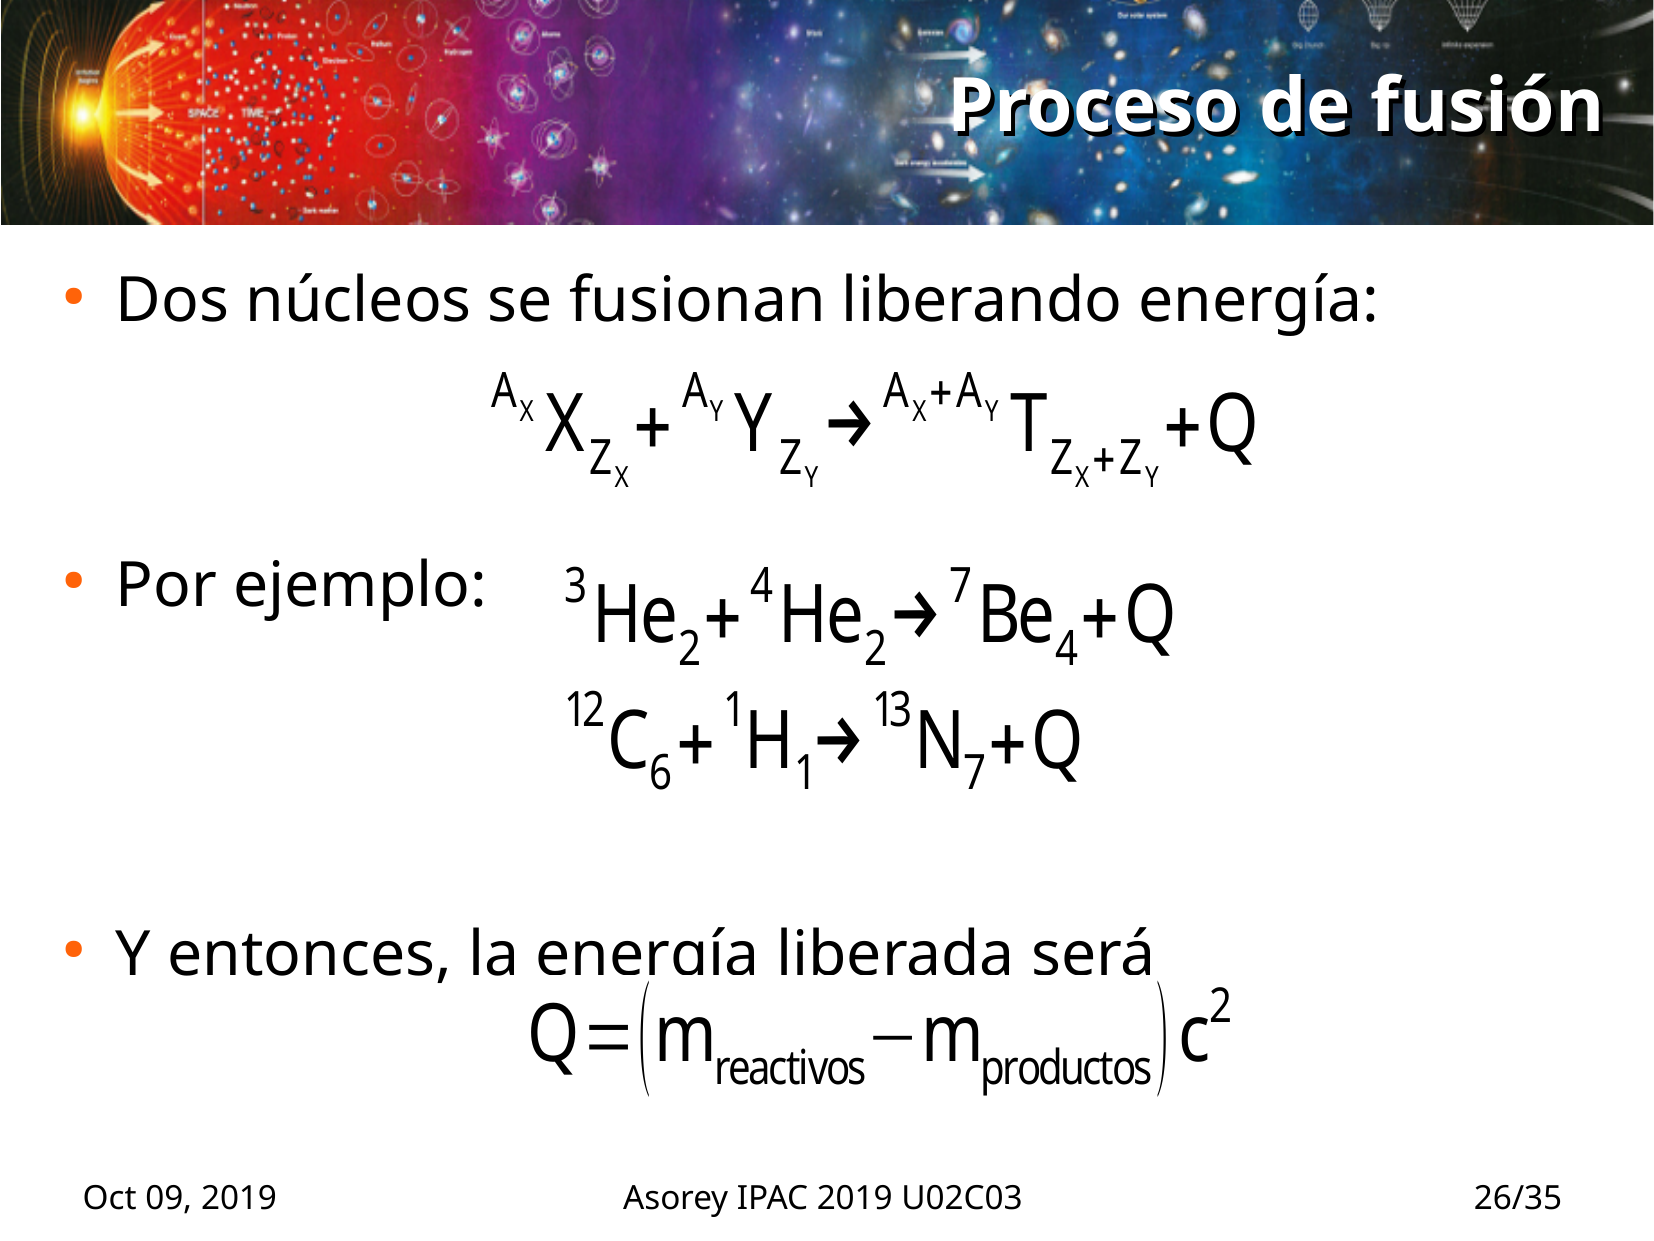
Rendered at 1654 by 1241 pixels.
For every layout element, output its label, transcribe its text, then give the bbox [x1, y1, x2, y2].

chart [521, 975, 1238, 1103]
title Proceso de fusión [45, 15, 1606, 191]
picture [1, 0, 1654, 225]
list Dos núcleos se fusionan liberando energía: Por ejemplo: Y entonces, la energía liberada será [45, 255, 1606, 1156]
chart [480, 360, 1266, 496]
chart [555, 555, 1183, 803]
